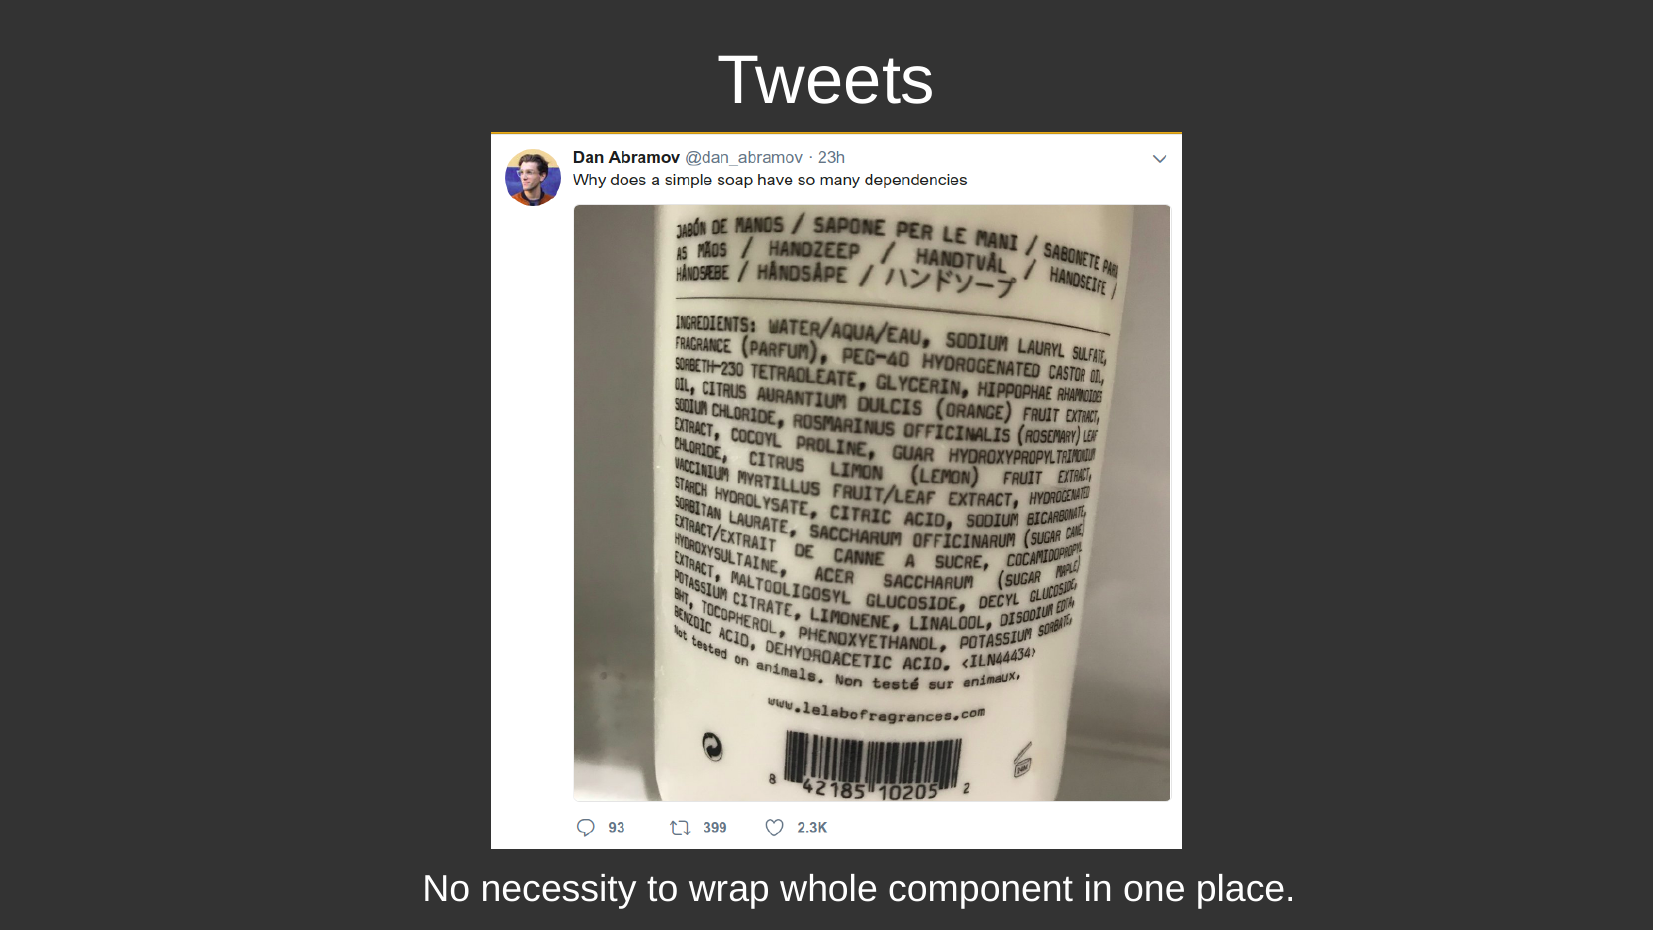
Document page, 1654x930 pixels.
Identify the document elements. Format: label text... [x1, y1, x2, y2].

picture [491, 132, 1182, 849]
text_box No necessity to wrap whole component in one place. [407, 859, 1311, 917]
title Tweets [82, 1, 1571, 157]
